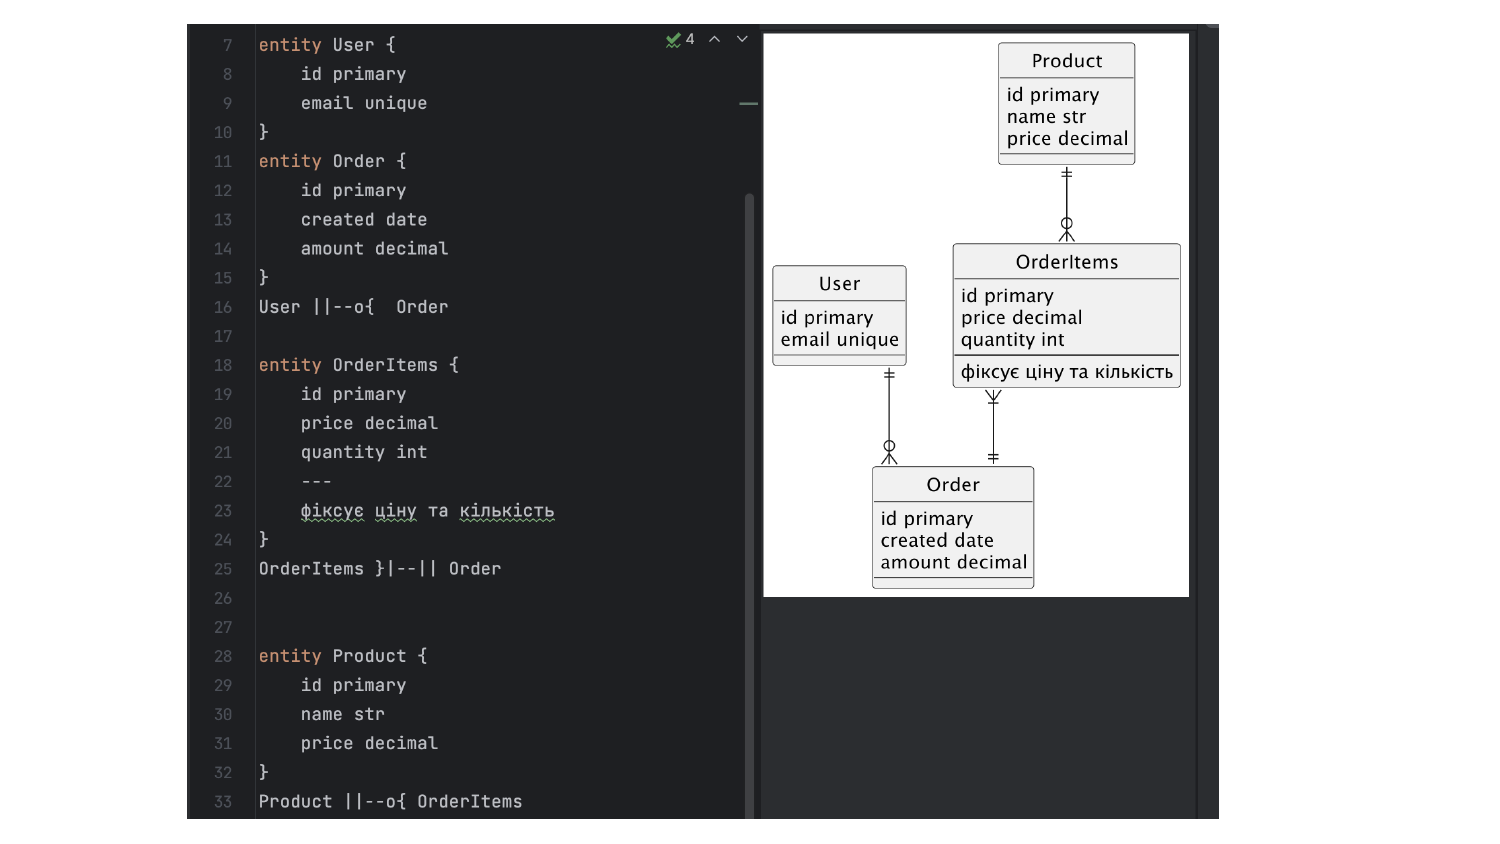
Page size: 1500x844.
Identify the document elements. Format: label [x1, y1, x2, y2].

picture [187, 24, 1219, 819]
